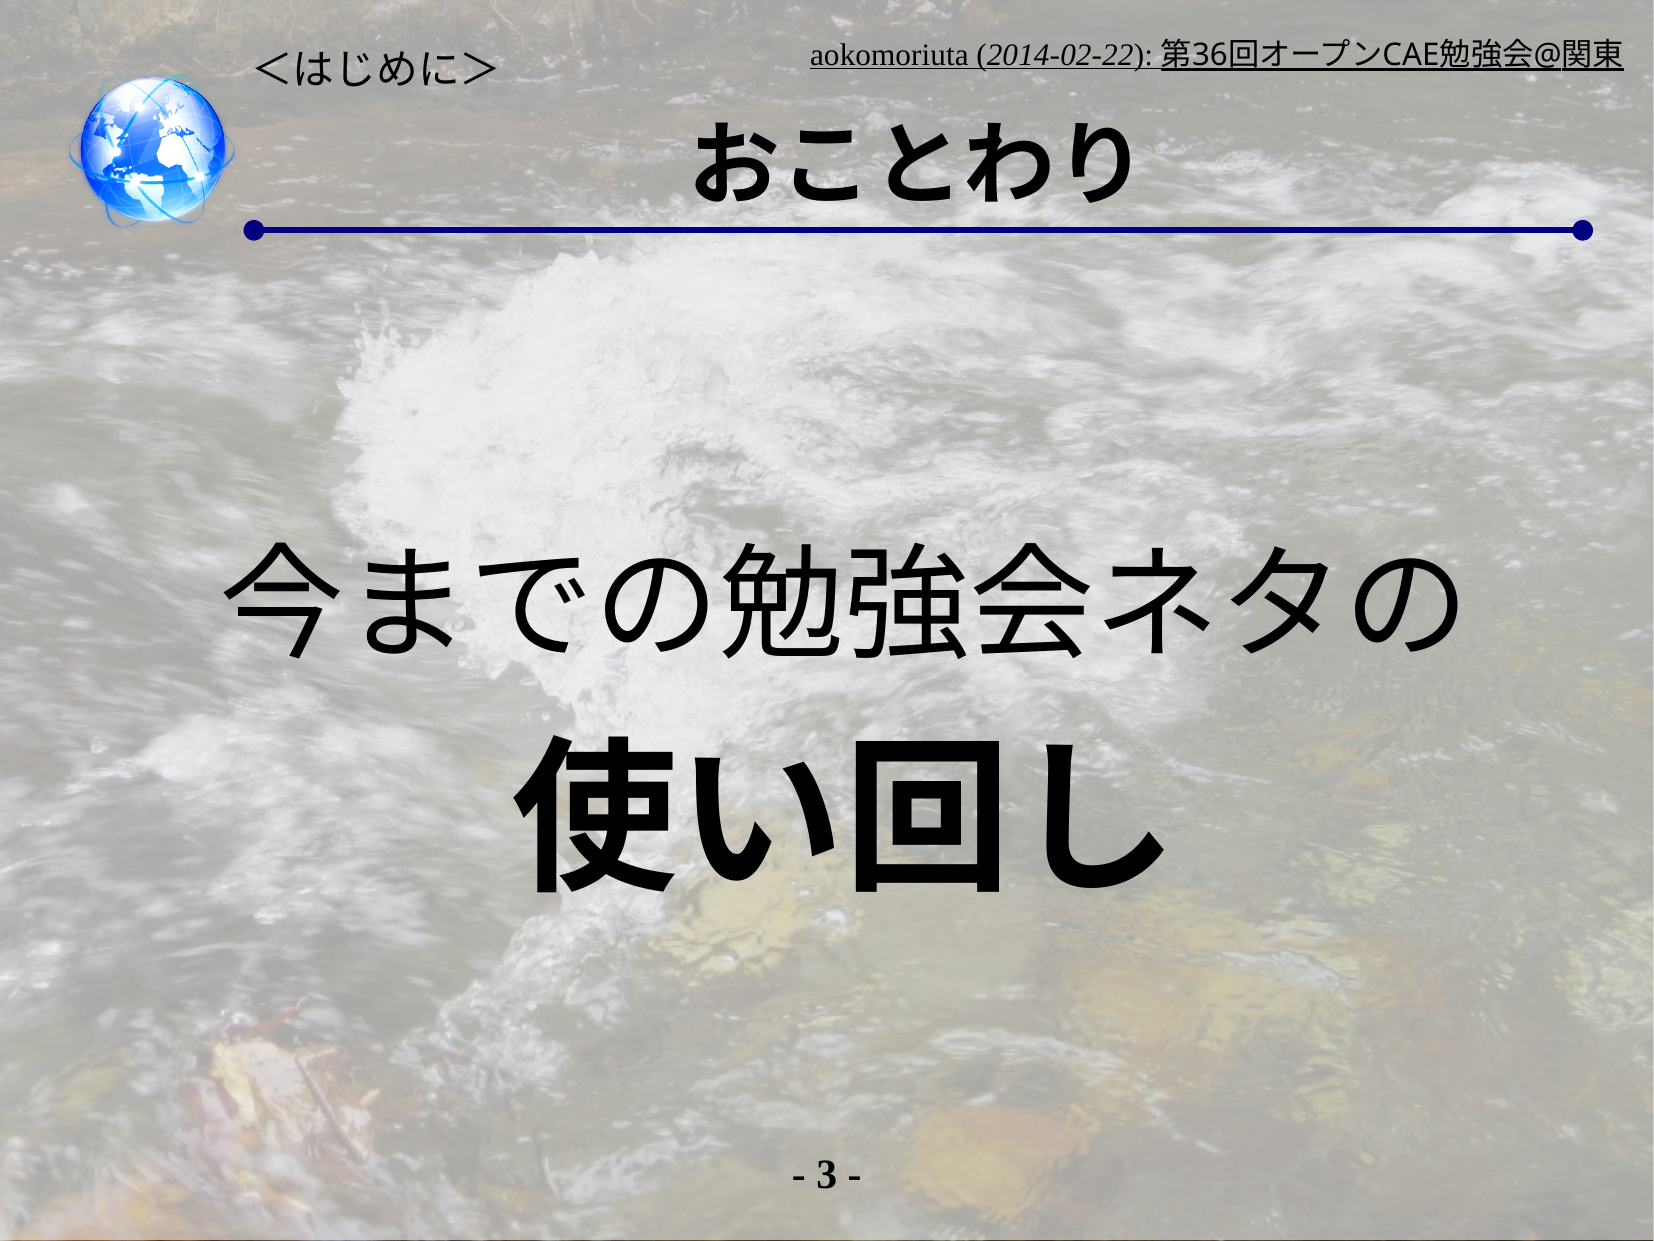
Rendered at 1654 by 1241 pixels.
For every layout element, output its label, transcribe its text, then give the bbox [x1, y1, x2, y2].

text_box ＜はじめに＞ [236, 28, 1004, 119]
picture [65, 64, 237, 236]
title おことわり [265, 88, 1571, 227]
text_box 今までの勉強会ネタの 使い回し [47, 496, 1642, 949]
